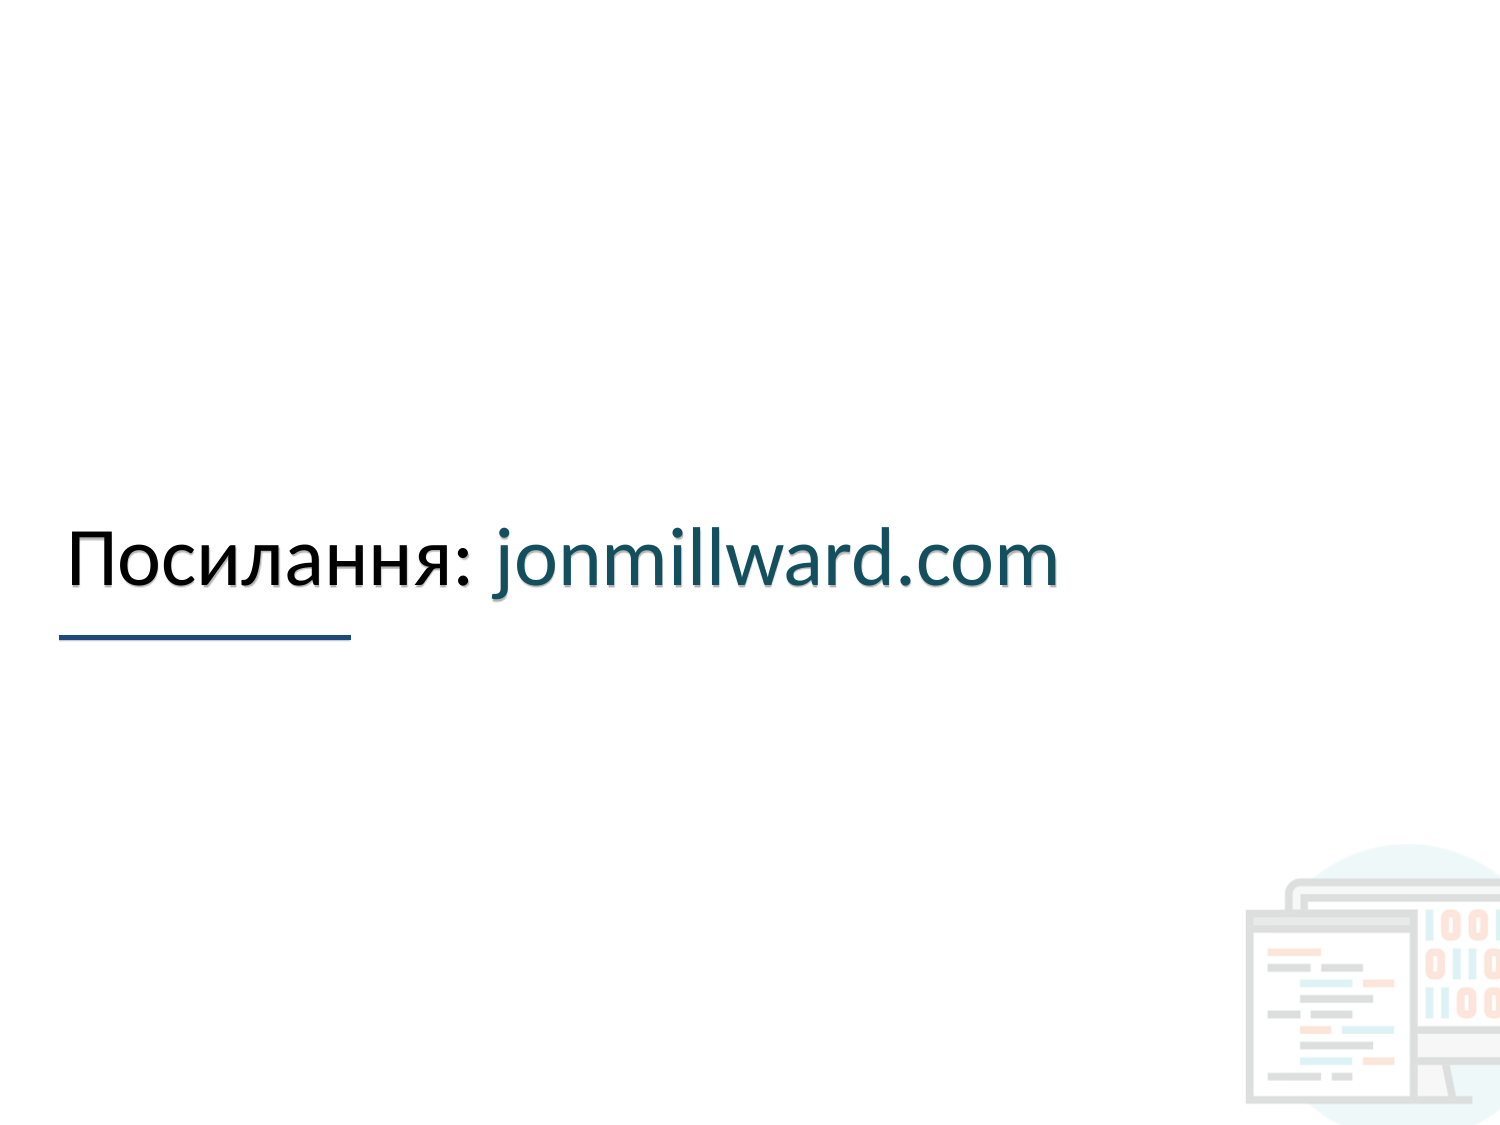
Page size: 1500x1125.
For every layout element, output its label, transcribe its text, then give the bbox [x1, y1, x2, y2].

title Посилання: jonmillward.com [51, 487, 1449, 613]
picture [1199, 844, 1500, 1125]
